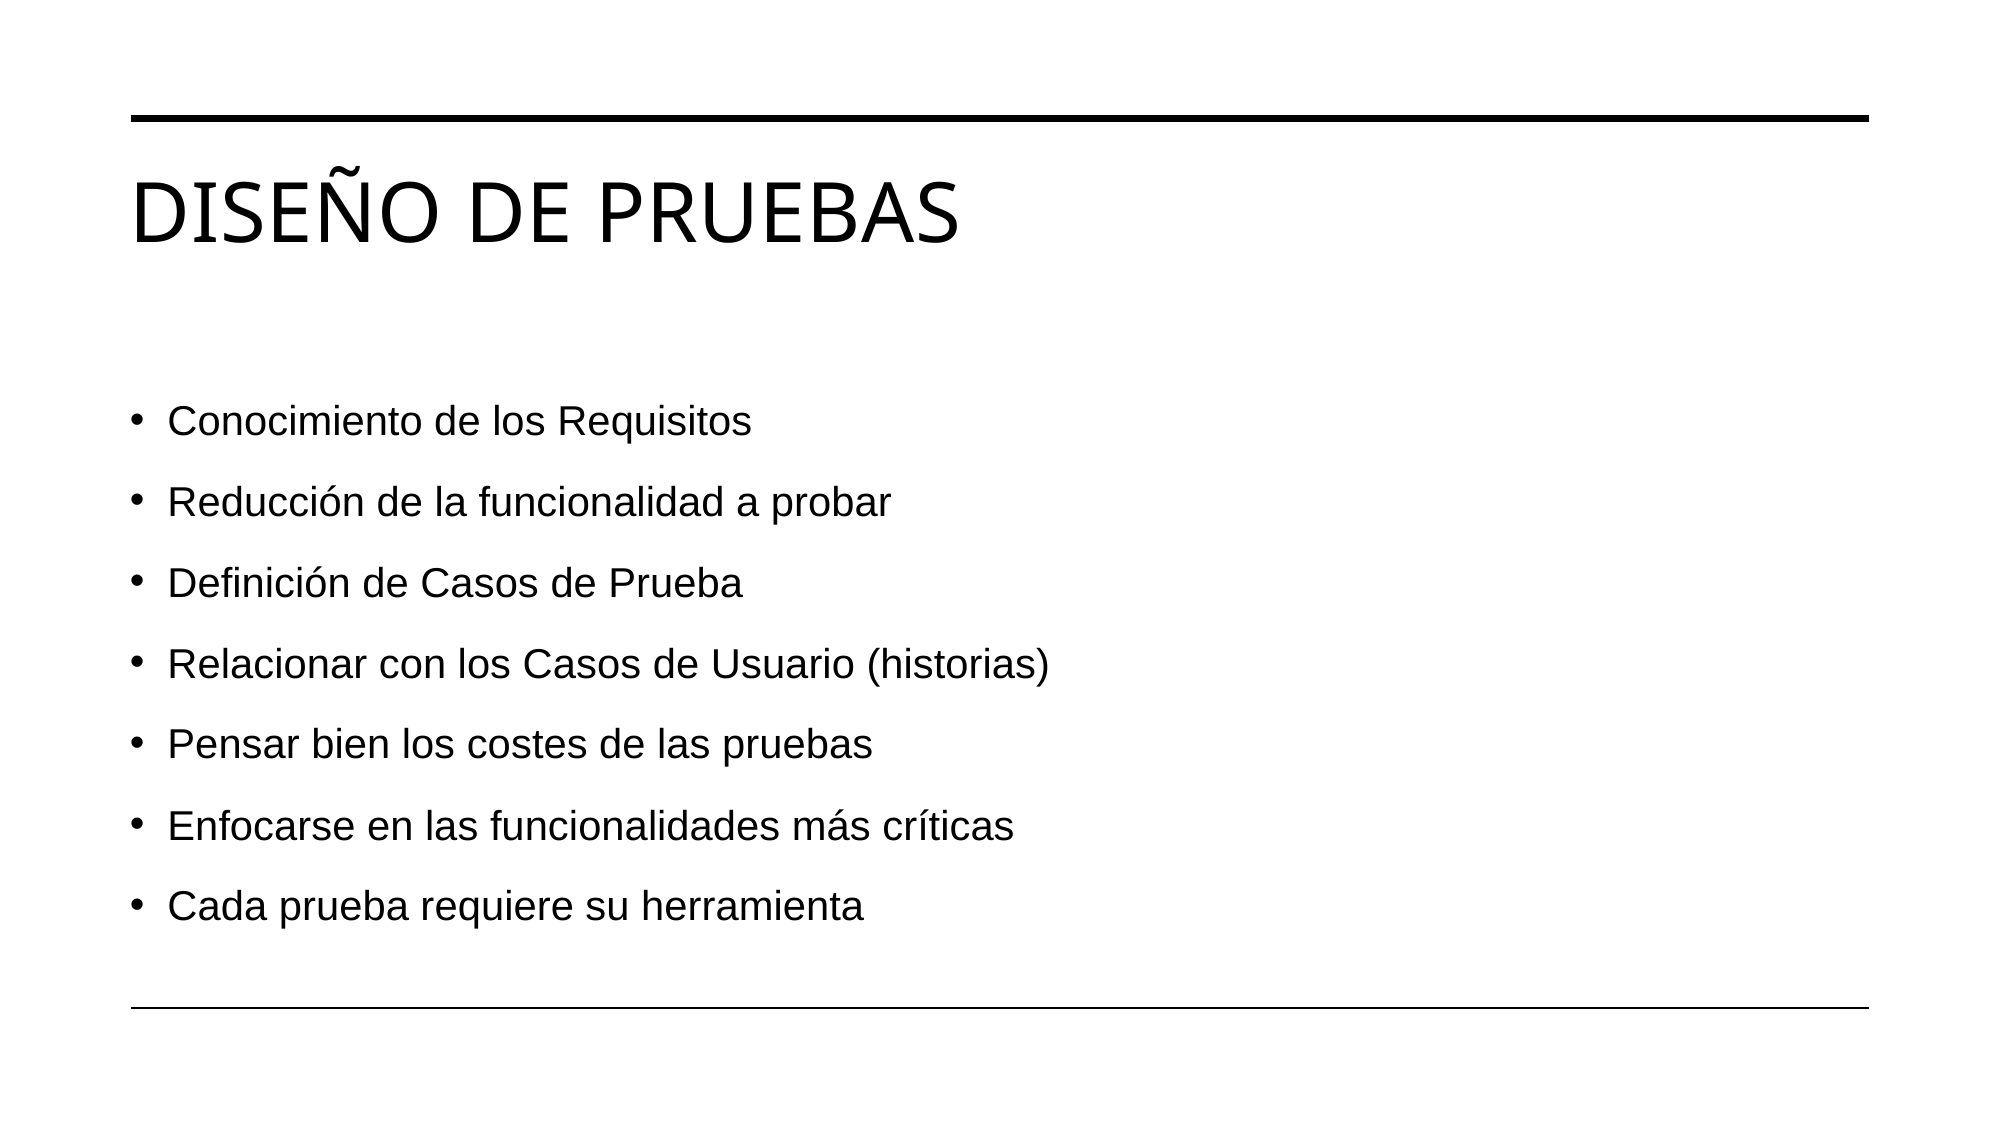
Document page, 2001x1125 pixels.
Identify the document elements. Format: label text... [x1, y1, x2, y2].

title Diseño de Pruebas [114, 151, 1869, 376]
list Conocimiento de los Requisitos Reducción de la funcionalidad a probar Definición de Casos de Prueba Relacionar con los Casos de Usuario (historias) Pensar bien los costes de las pruebas Enfocarse en las funcionalidades más críticas Cada prueba requiere su herramienta [114, 376, 1869, 973]
